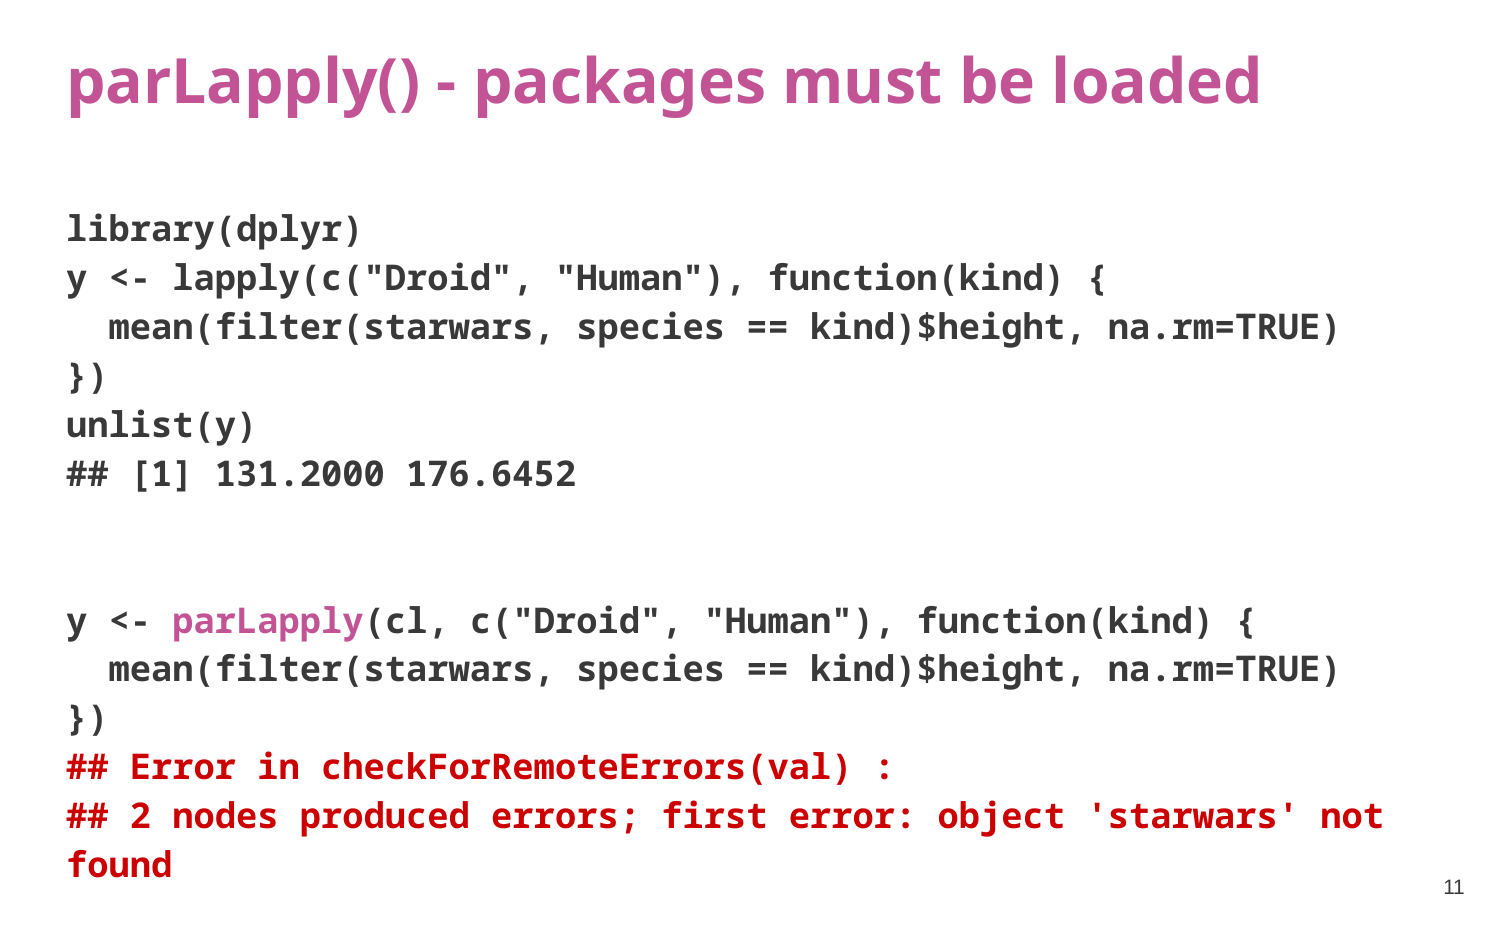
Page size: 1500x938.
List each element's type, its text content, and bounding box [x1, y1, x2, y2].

list library(dplyr) y <- lapply(c("Droid", "Human"), function(kind) { mean(filter(starwars, species == kind)$height, na.rm=TRUE) }) unlist(y) ## [1] 131.2000 176.6452 y <- parLapply(cl, c("Droid", "Human"), function(kind) { mean(filter(starwars, species == kind)$height, na.rm=TRUE) }) ## Error in checkForRemoteErrors(val) : ## 2 nodes produced errors; first error: object 'starwars' not found [51, 185, 1449, 877]
title parLapply() - packages must be loaded [51, 25, 1449, 130]
slide_number <number> [1389, 849, 1480, 922]
